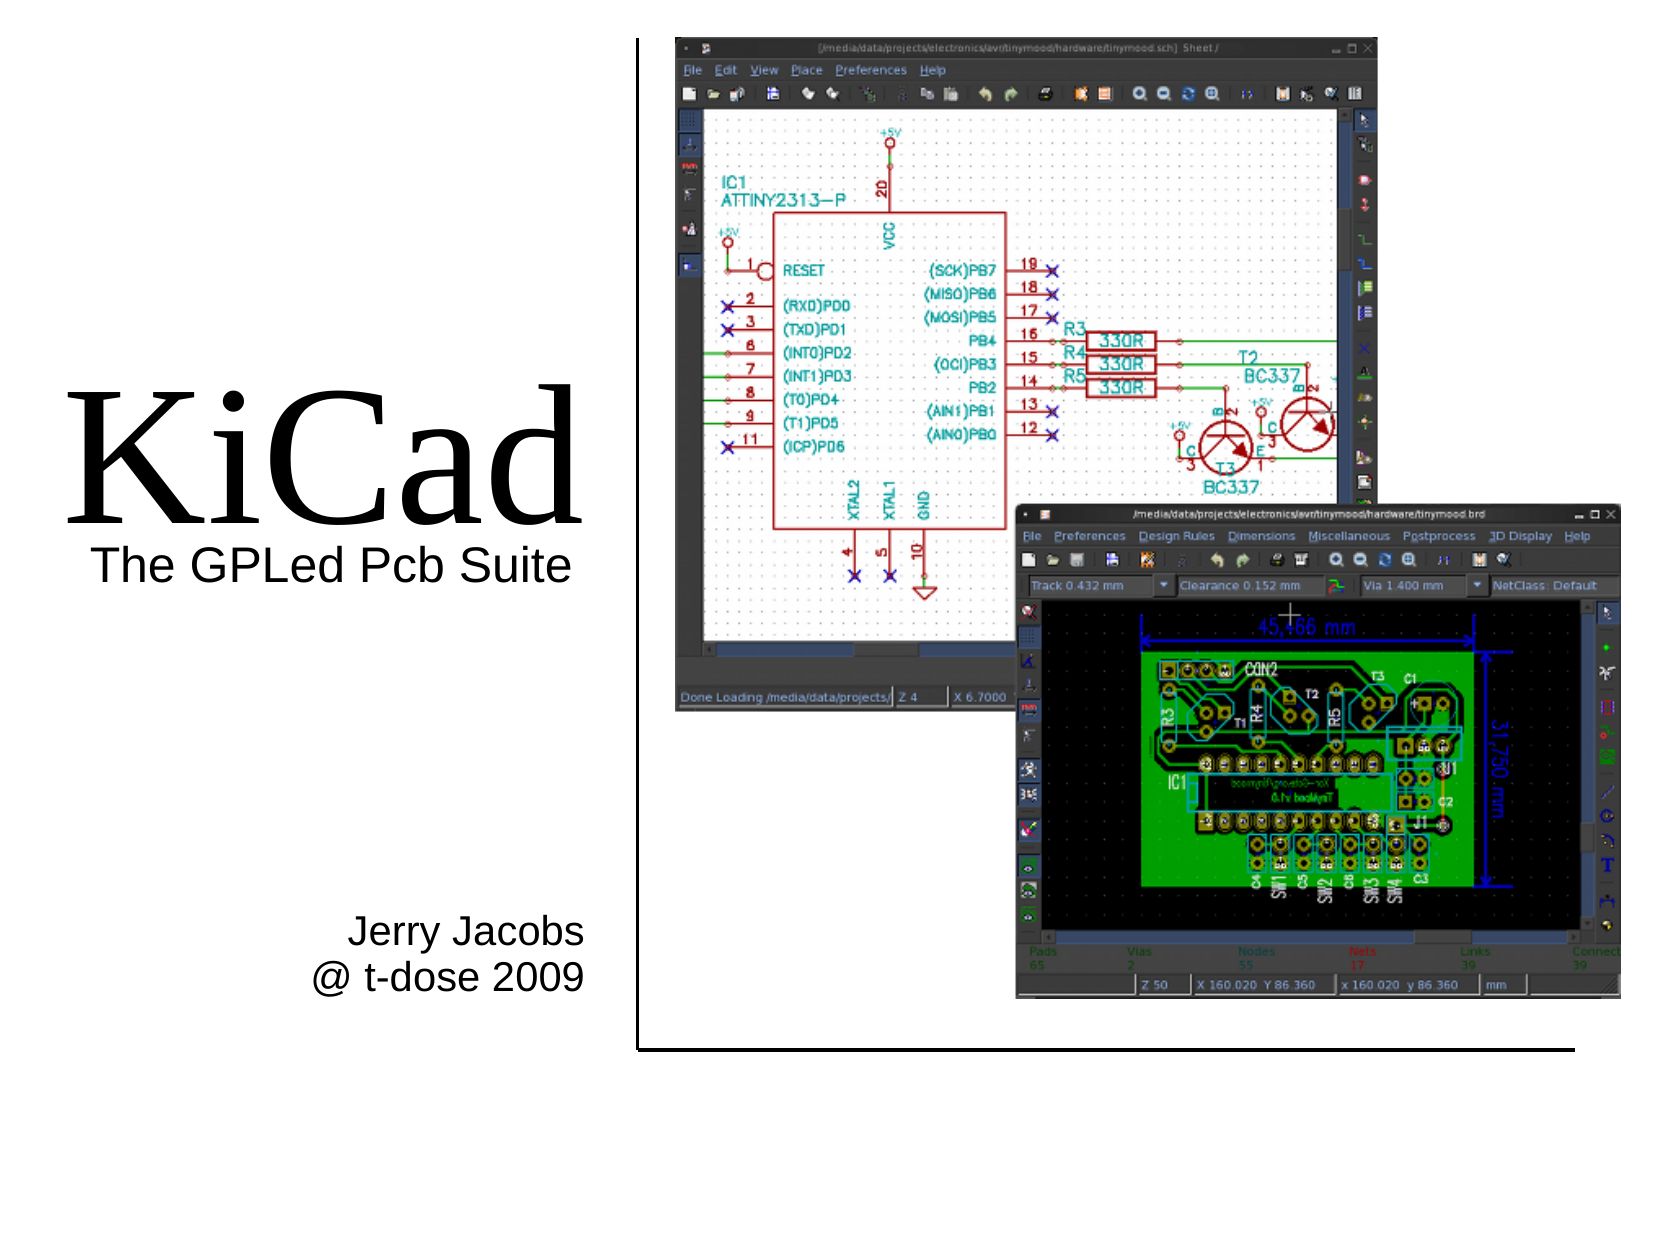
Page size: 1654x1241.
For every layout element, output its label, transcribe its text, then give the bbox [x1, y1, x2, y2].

text_box Jerry Jacobs @ t-dose 2009 [295, 900, 638, 1013]
text_box The GPLed Pcb Suite [75, 529, 588, 601]
text_box KiCad [48, 337, 601, 574]
picture [675, 37, 1621, 999]
